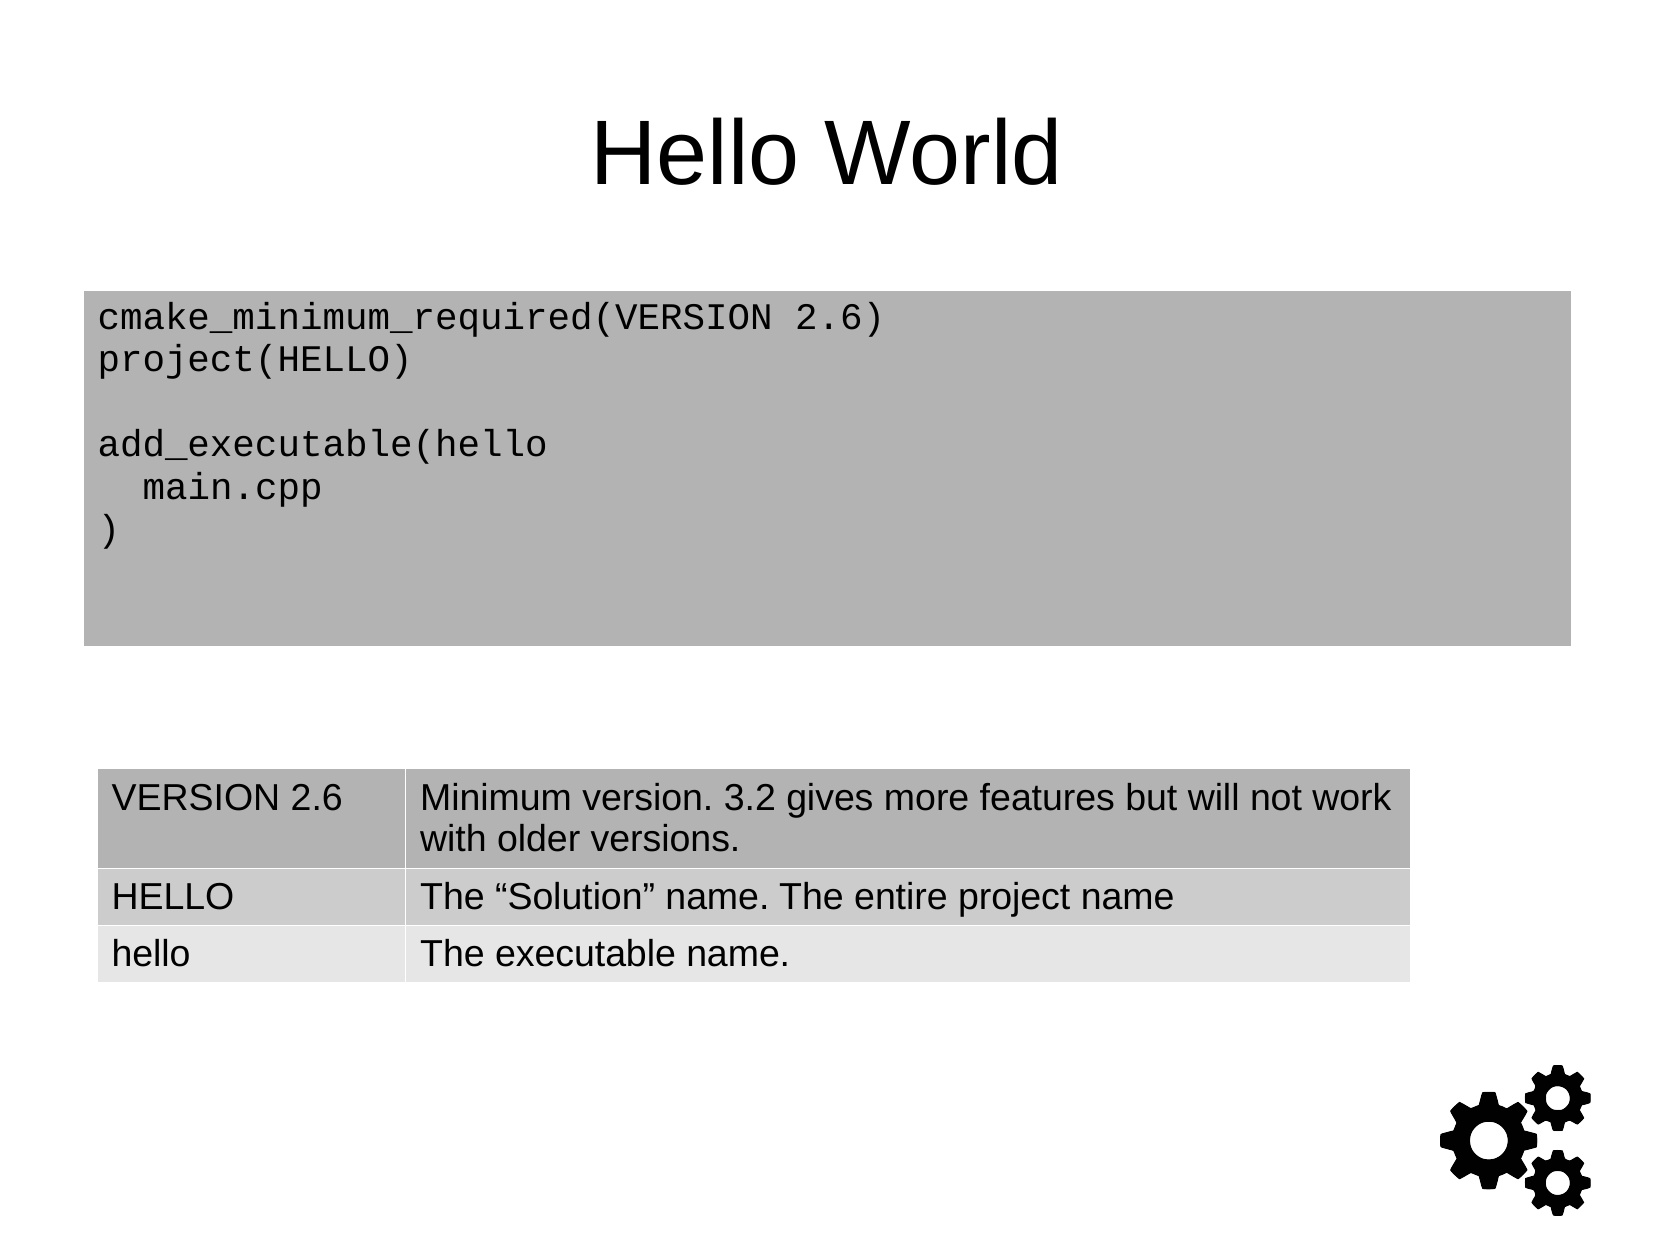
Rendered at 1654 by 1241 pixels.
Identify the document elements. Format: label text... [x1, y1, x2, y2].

table_header Minimum version. 3.2 gives more features but will not work with older versions. [406, 769, 1410, 868]
table_cell hello [98, 926, 405, 982]
picture [1440, 1065, 1591, 1216]
title Hello World [82, 49, 1571, 257]
table_header VERSION 2.6 [98, 769, 405, 868]
table_header cmake_minimum_required(VERSION 2.6) project(HELLO) add_executable(hello main.cpp ) [84, 291, 1571, 646]
table_cell The executable name. [406, 926, 1410, 982]
table_cell The “Solution” name. The entire project name [406, 869, 1410, 925]
table_cell HELLO [98, 869, 405, 925]
